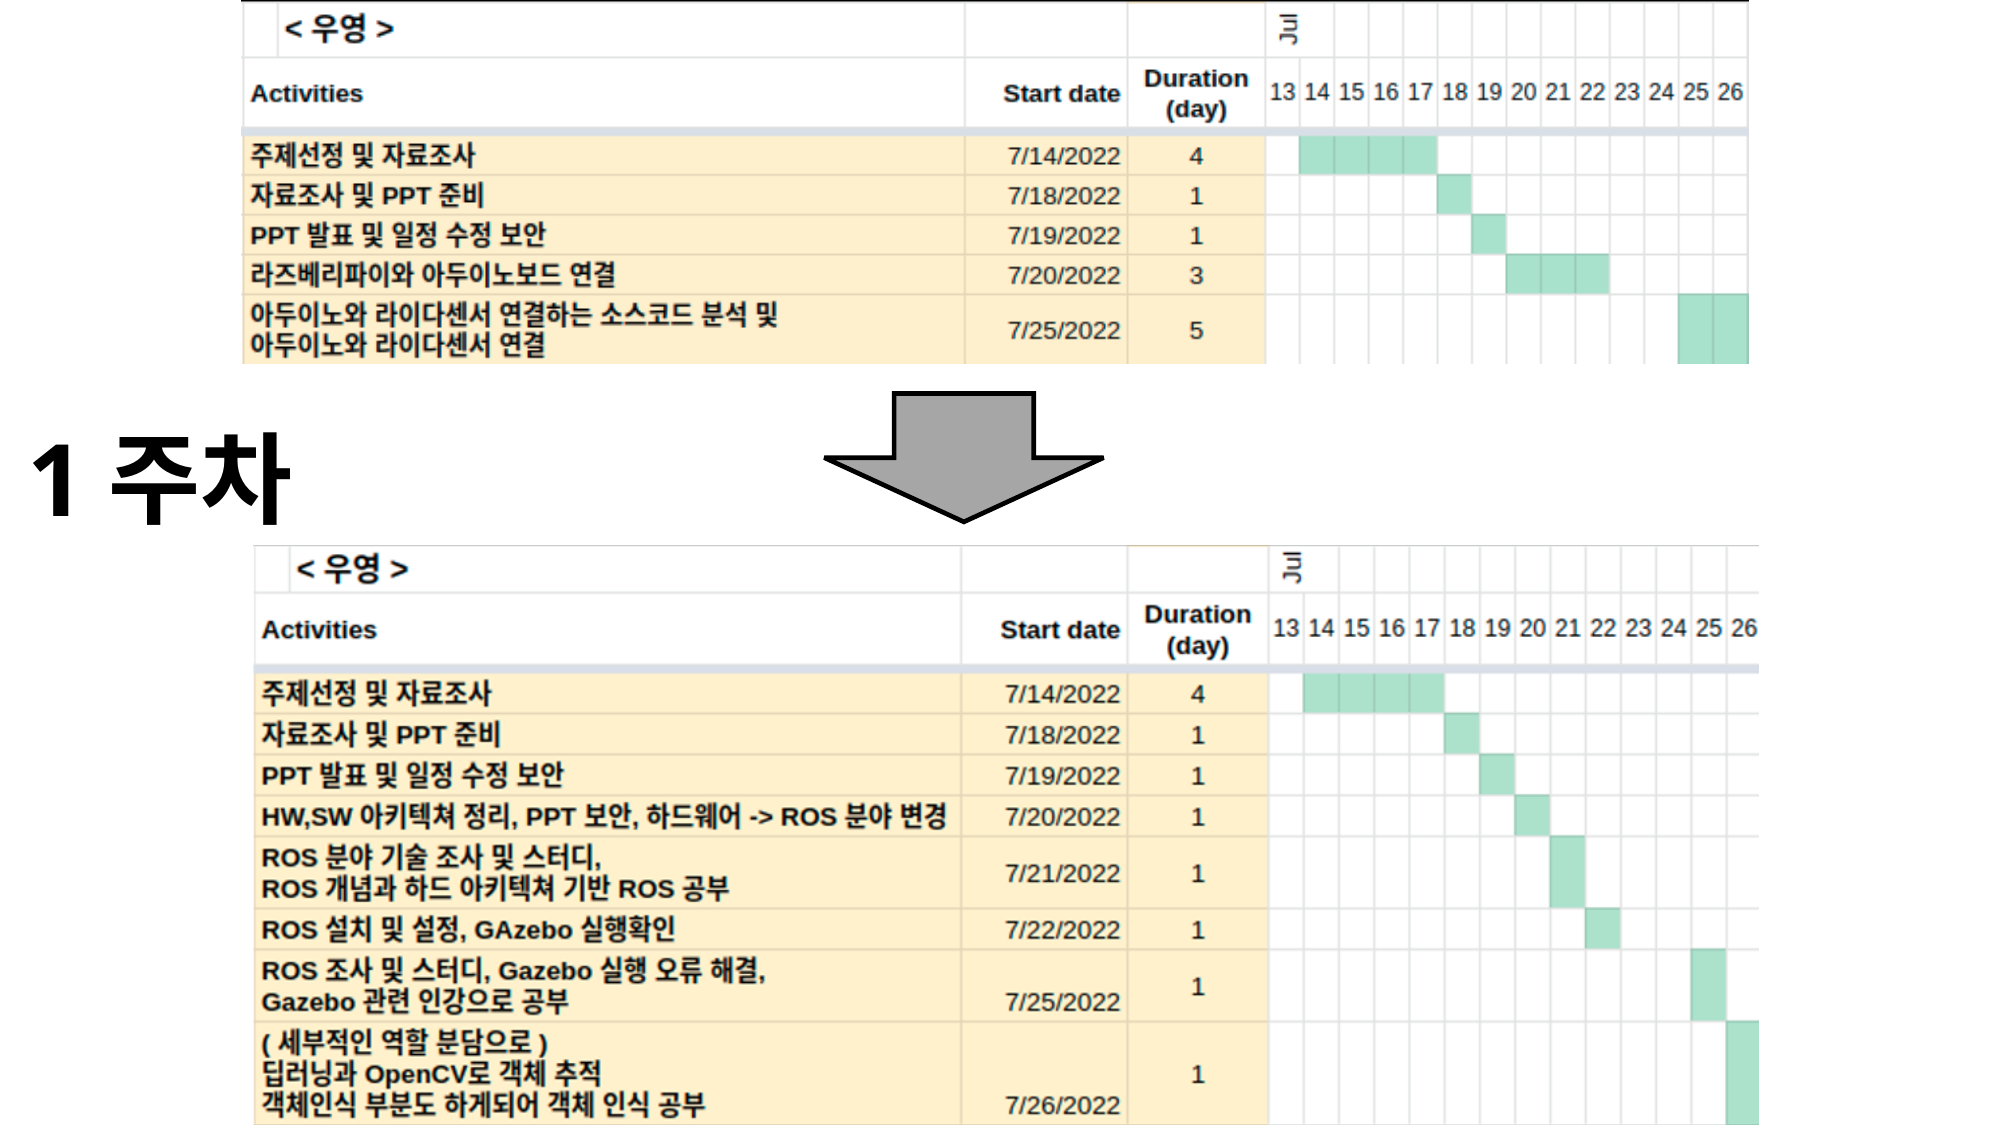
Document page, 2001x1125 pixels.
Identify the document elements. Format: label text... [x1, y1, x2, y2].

picture [241, 0, 1749, 364]
text_box [824, 393, 1104, 522]
picture [253, 545, 1759, 1125]
text_box 1주차 [12, 409, 313, 546]
